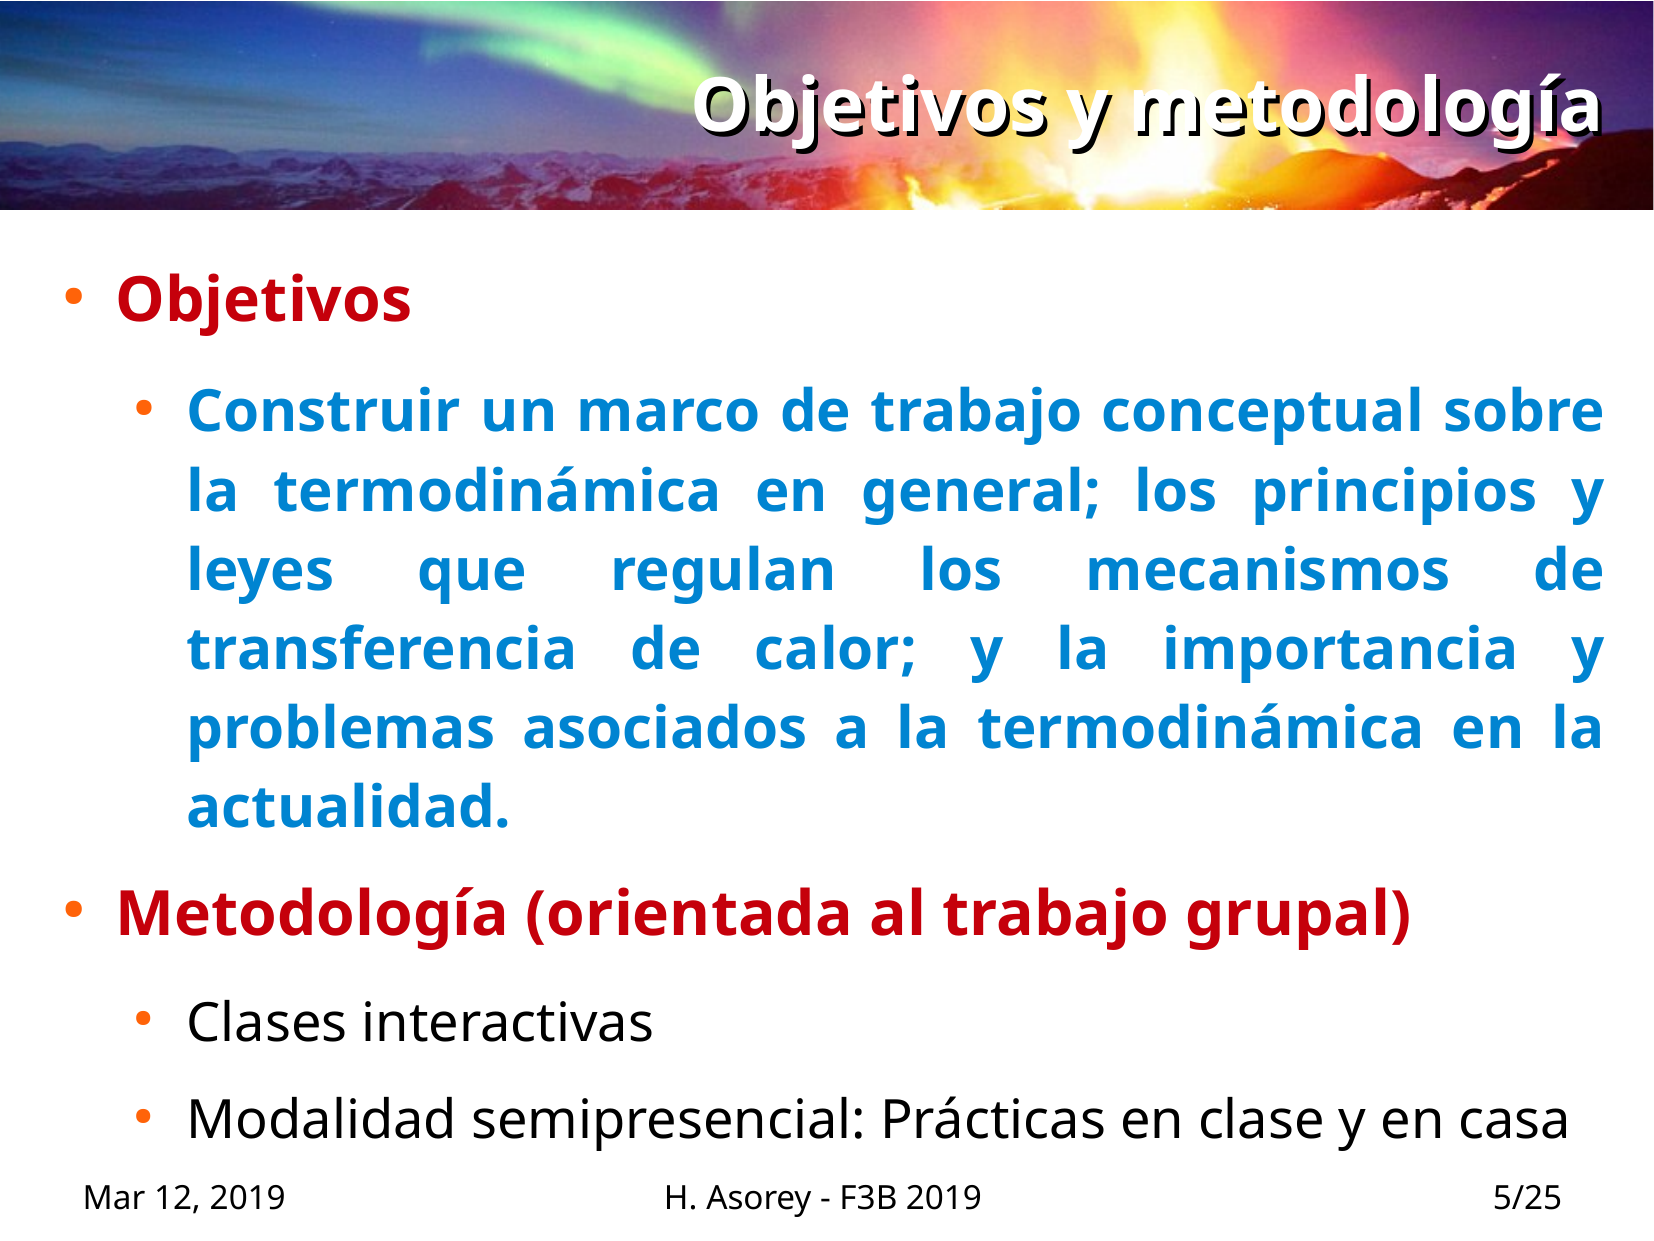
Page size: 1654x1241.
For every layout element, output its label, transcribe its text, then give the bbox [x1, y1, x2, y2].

title Objetivos y metodología [45, 15, 1606, 191]
list Objetivos Construir un marco de trabajo conceptual sobre la termodinámica en general; los principios y leyes que regulan los mecanismos de transferencia de calor; y la importancia y problemas asociados a la termodinámica en la actualidad. Metodología (orientada al trabajo grupal) Clases interactivas Modalidad semipresencial: Prácticas en clase y en casa [45, 255, 1606, 1156]
picture [0, 1, 1654, 210]
